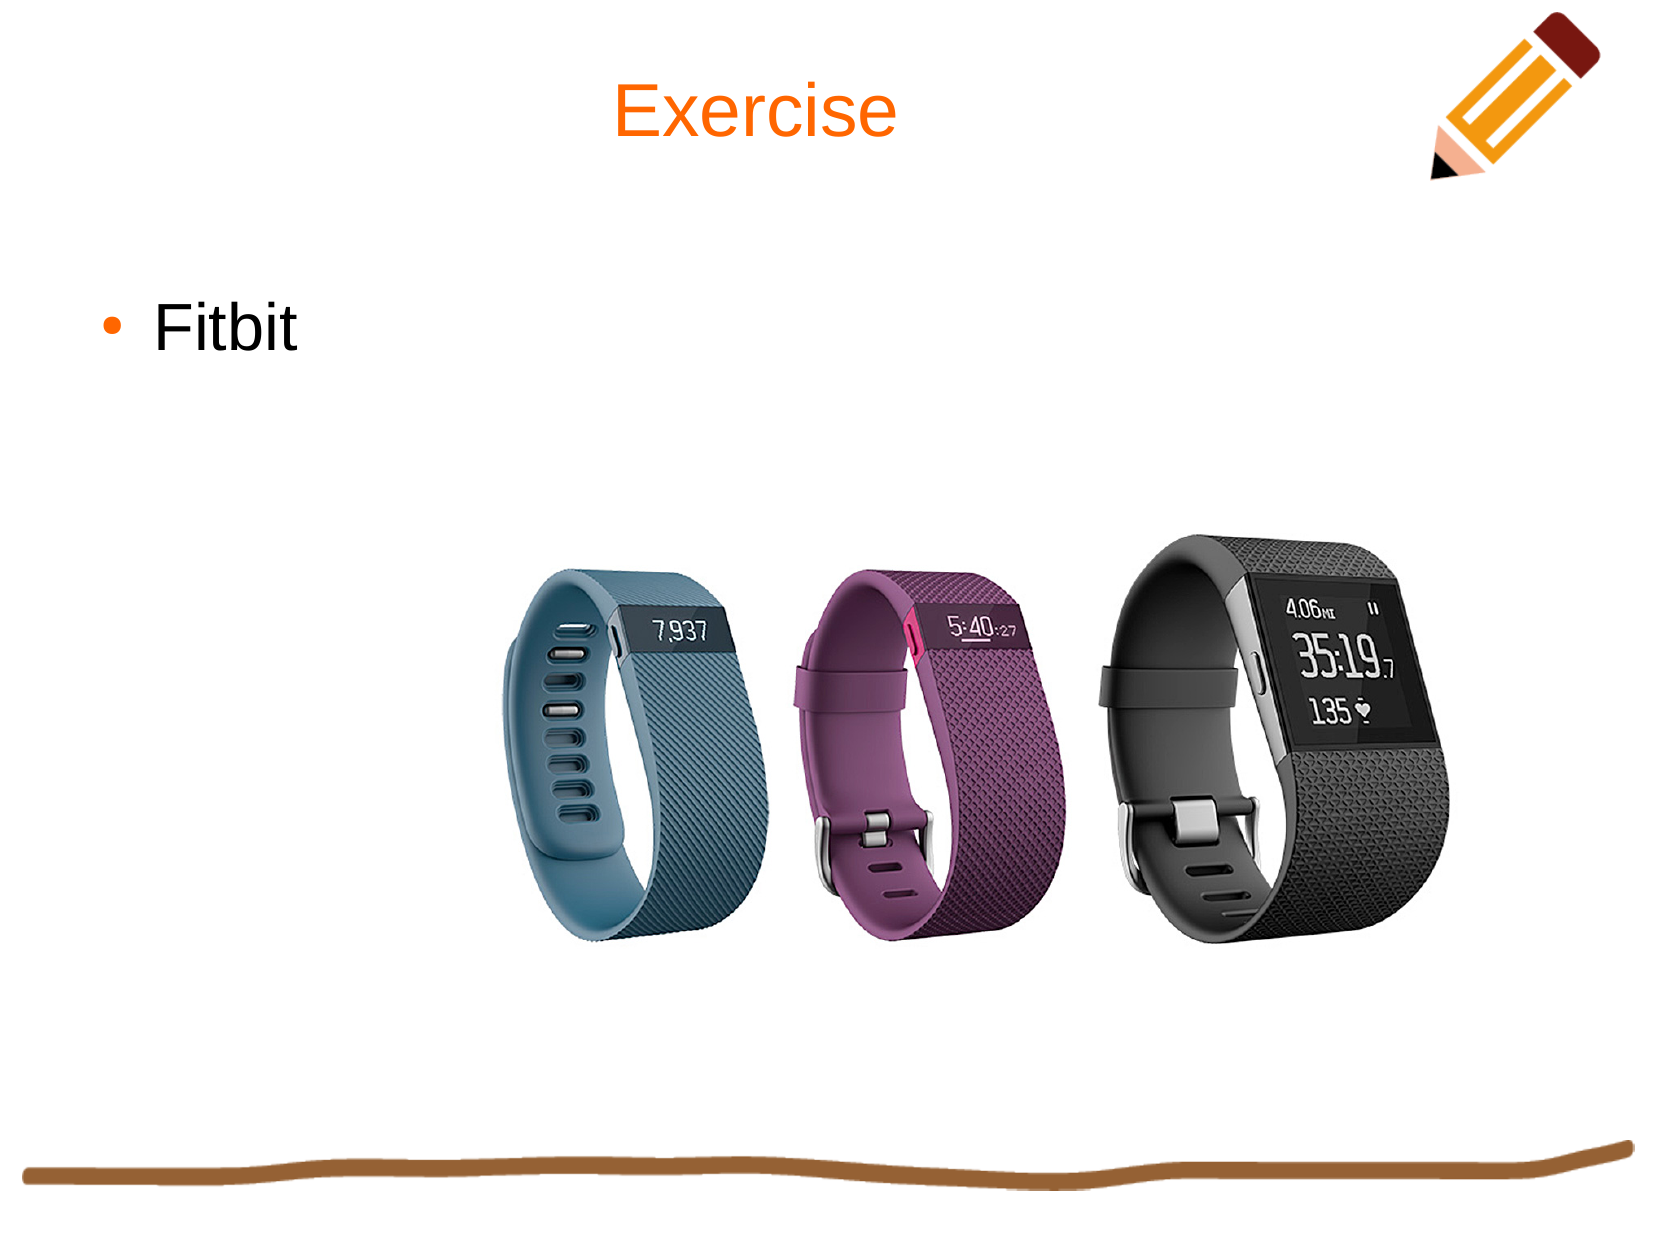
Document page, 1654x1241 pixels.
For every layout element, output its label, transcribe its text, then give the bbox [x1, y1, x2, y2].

picture [1430, 12, 1601, 181]
picture [22, 1140, 1635, 1191]
list Fitbit [82, 290, 1571, 1122]
picture [420, 402, 1576, 1111]
title Exercise [82, 49, 1430, 172]
